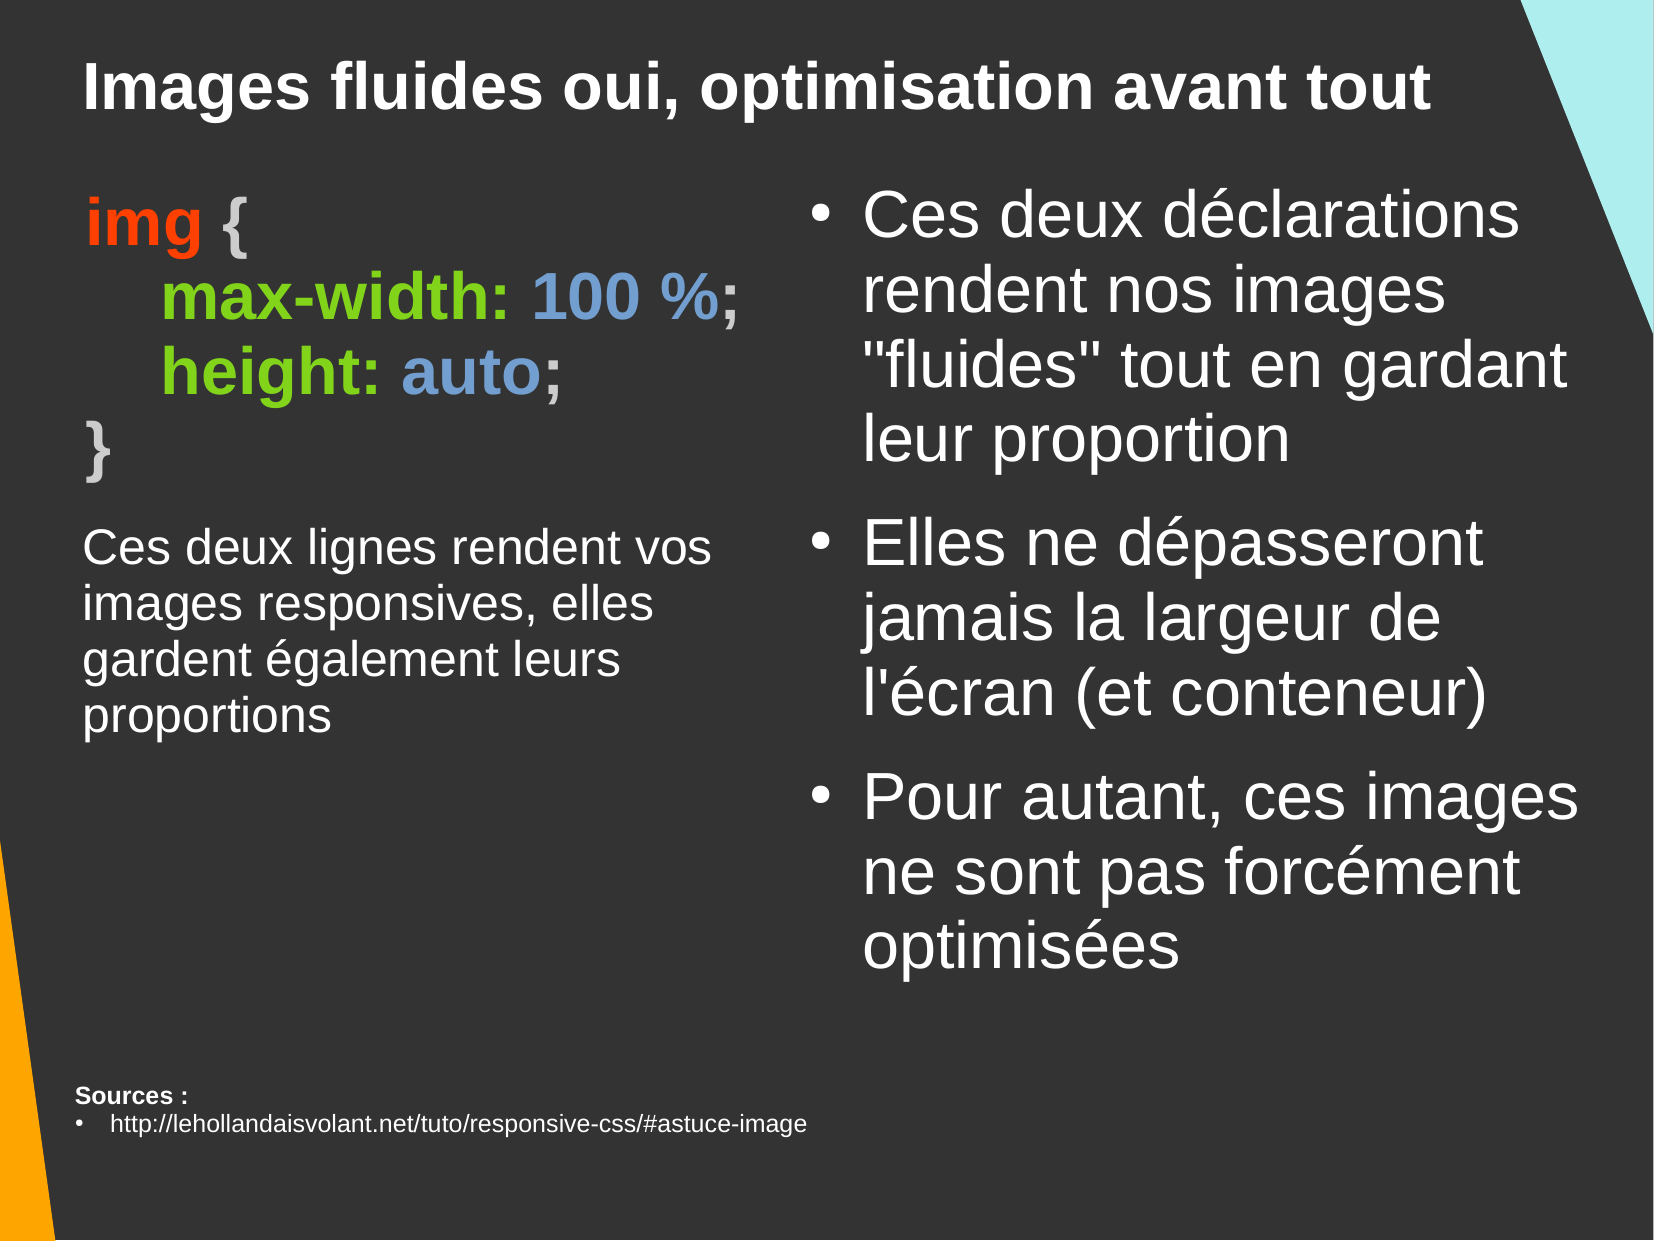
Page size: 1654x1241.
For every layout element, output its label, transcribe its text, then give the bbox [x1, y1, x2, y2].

text_box [0, 840, 56, 1241]
text_box img { max-width: 100 %; height: auto; } [70, 177, 780, 492]
list Ces deux déclarations rendent nos images "fluides" tout en gardant leur proportion Elles ne dépasseront jamais la largeur de l'écran (et conteneur) Pour autant, ces images ne sont pas forcément optimisées [791, 177, 1583, 1063]
title Ces deux lignes rendent vos images responsives, elles gardent également leurs proportions [82, 519, 745, 743]
text_box [1520, 0, 1654, 337]
title Images fluides oui, optimisation avant tout [82, 49, 1571, 152]
text_box Sources : http://lehollandaisvolant.net/tuto/responsive-css/#astuce-image [60, 1074, 1546, 1241]
